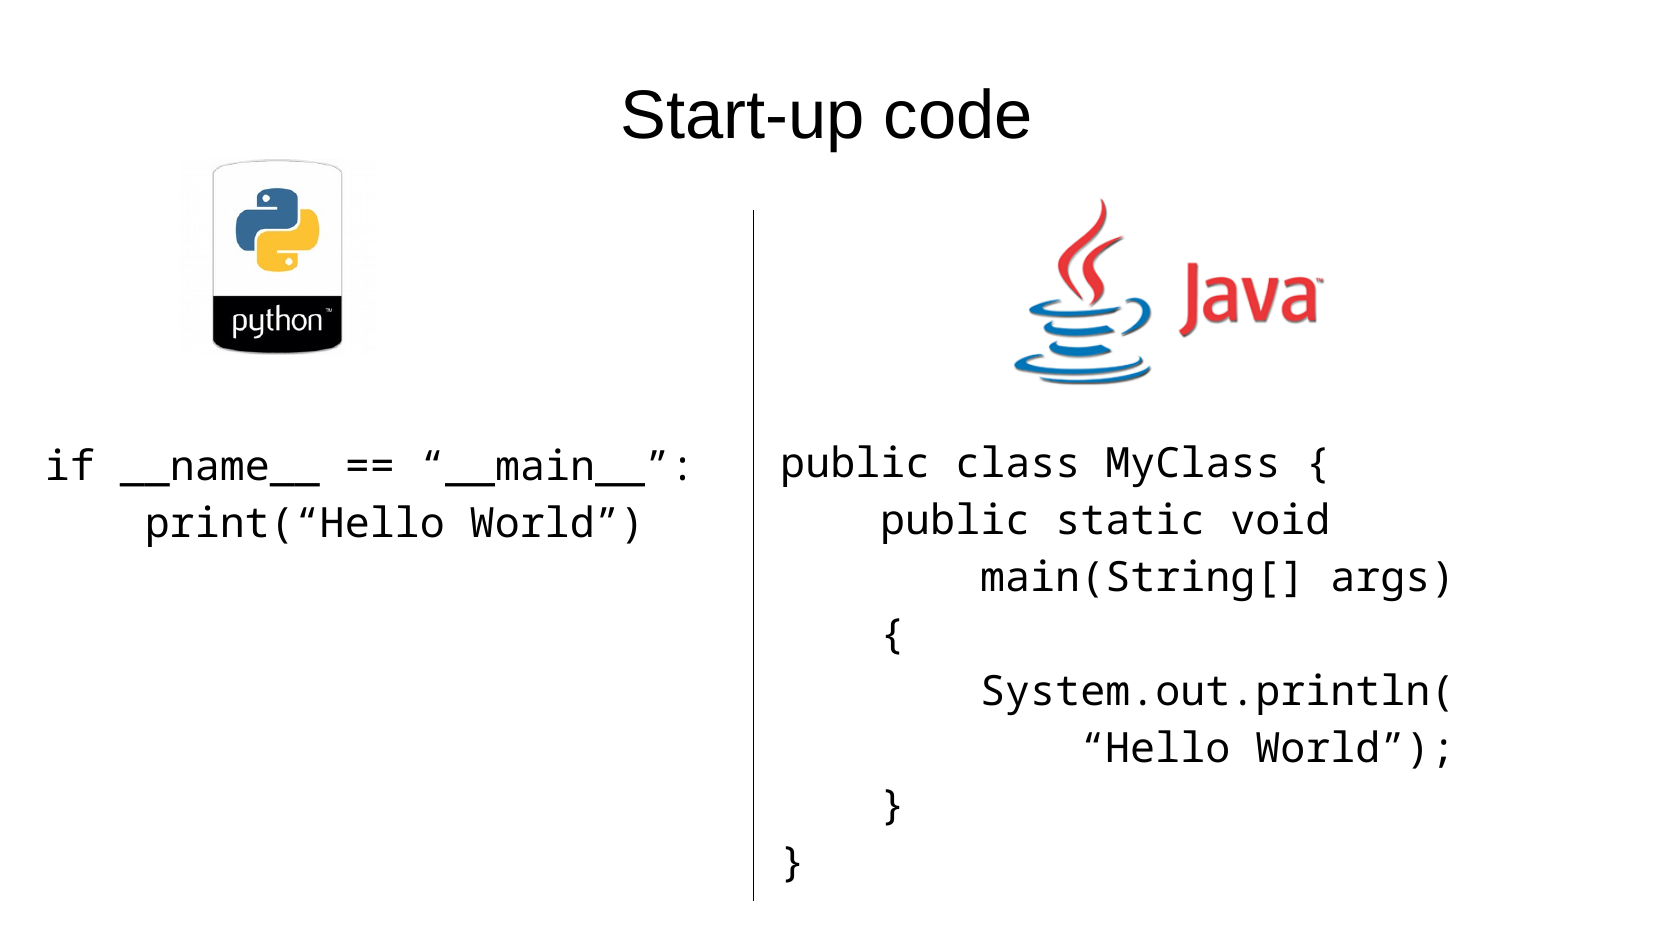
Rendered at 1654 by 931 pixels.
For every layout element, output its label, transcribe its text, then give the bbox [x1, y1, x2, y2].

text_box if __name__ == “__main__”: print(“Hello World”) [754, 428, 765, 611]
title Start-up code [82, 37, 1571, 193]
picture [1001, 180, 1336, 403]
text_box if __name__ == “__main__”: print(“Hello World”) [30, 428, 753, 611]
text_box public class MyClass { public static void main(String[] args) { System.out.println( “Hello World”); } } [765, 425, 1654, 887]
picture [179, 159, 375, 355]
